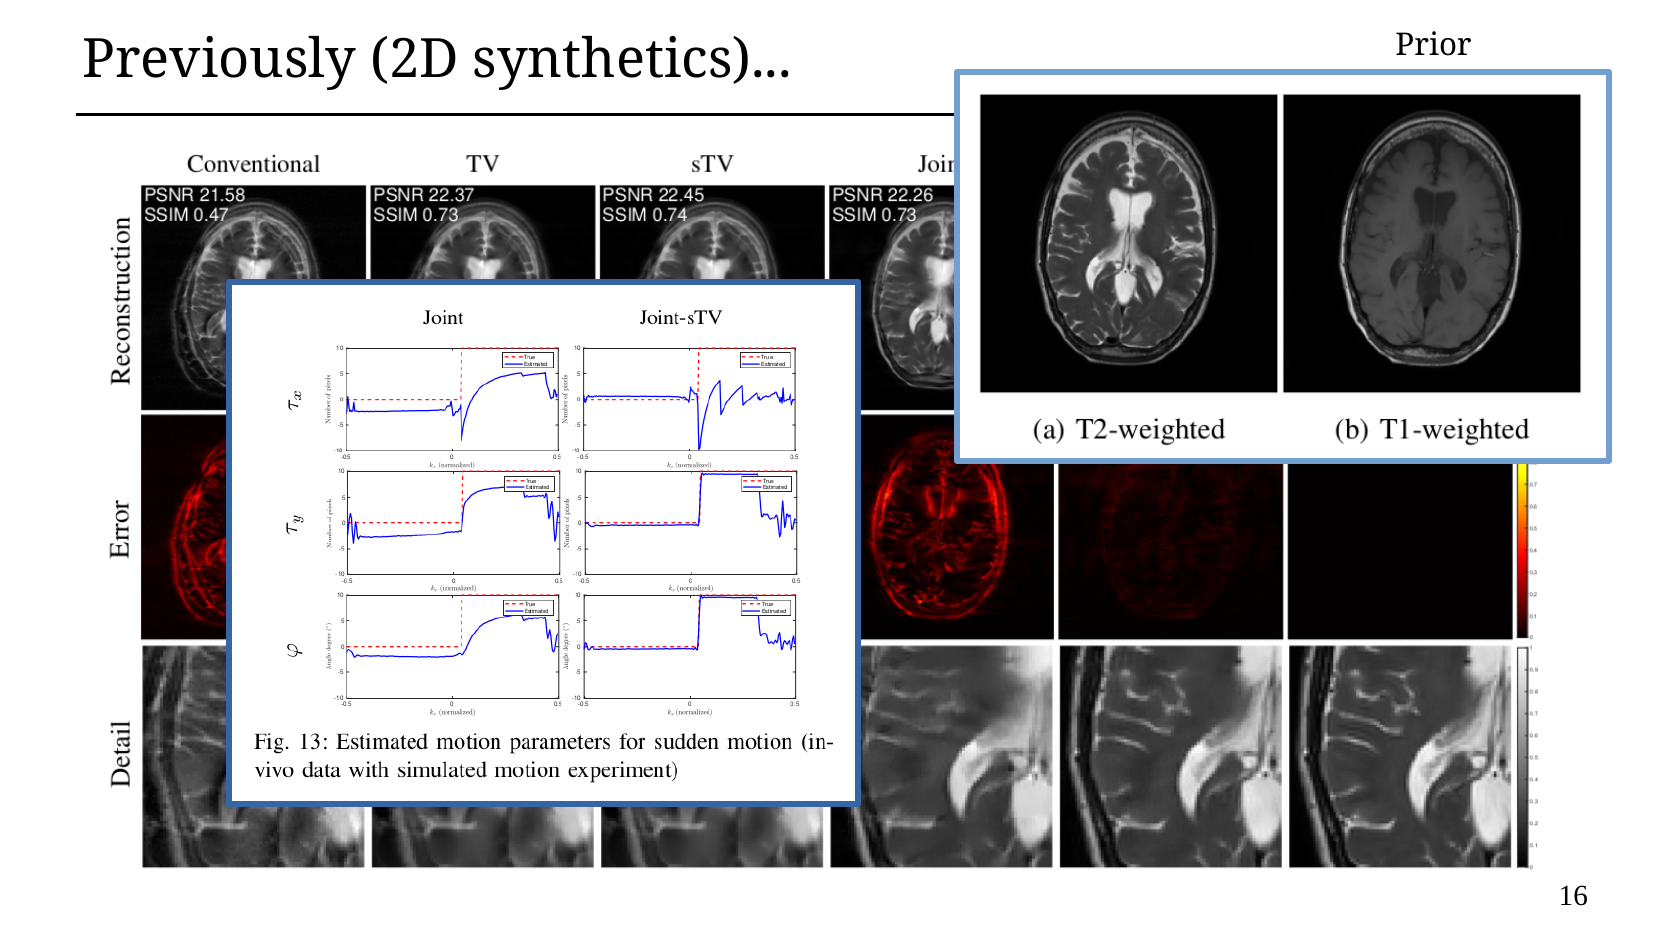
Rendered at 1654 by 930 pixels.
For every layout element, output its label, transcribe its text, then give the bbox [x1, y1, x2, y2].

picture [960, 75, 1606, 458]
title Previously (2D synthetics)... [82, 7, 1571, 105]
text_box Prior [1380, 15, 1561, 67]
picture [93, 129, 1560, 887]
